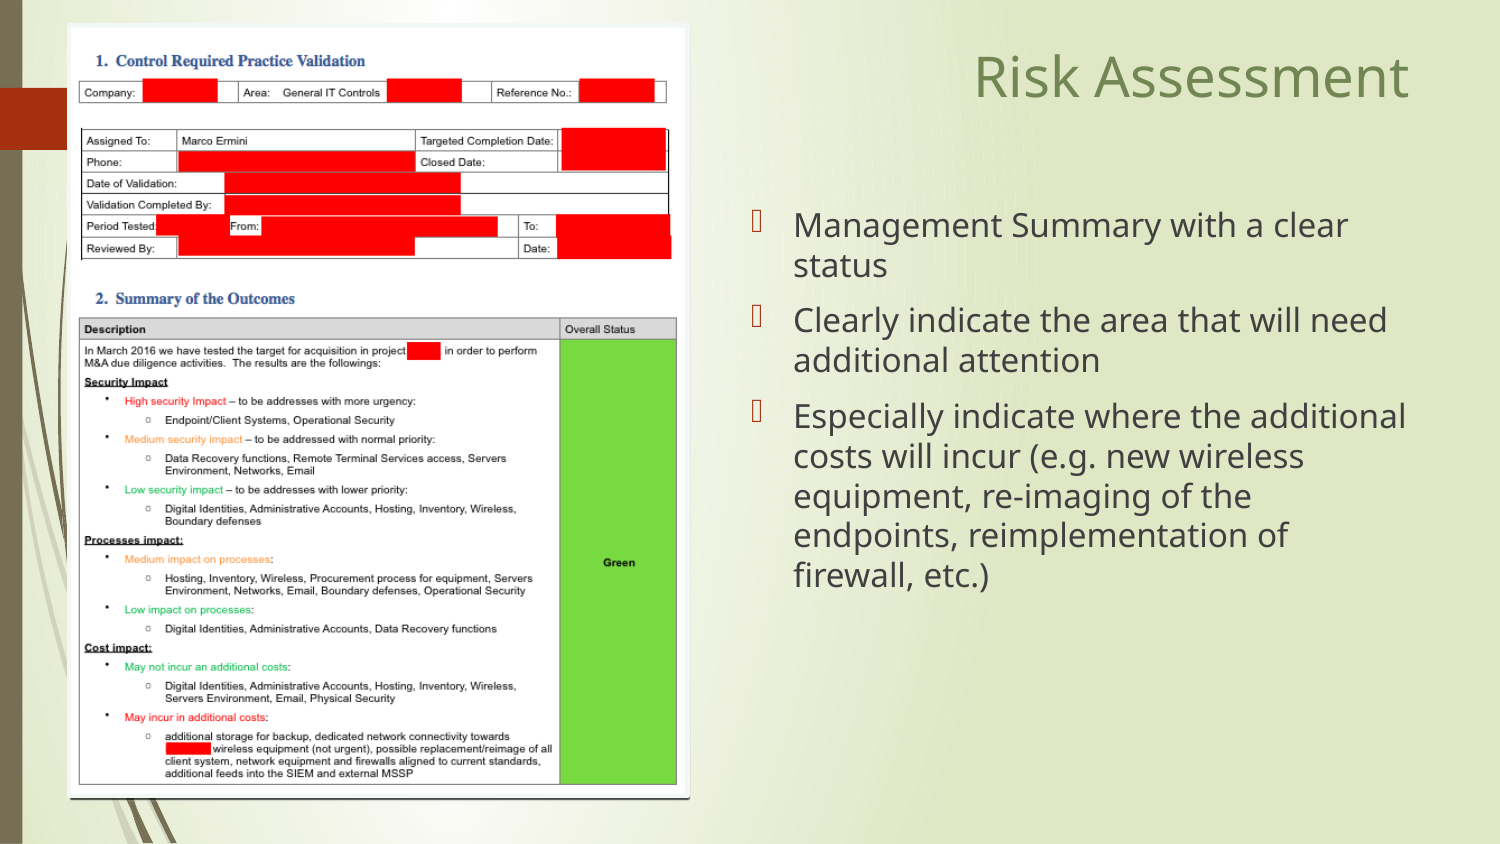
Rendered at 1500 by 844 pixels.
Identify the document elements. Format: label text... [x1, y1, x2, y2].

picture [71, 27, 686, 794]
list Management Summary with a clear status Clearly indicate the area that will need additional attention Especially indicate where the additional costs will incur (e.g. new wireless equipment, re-imaging of the endpoints, reimplementation of firewall, etc.) [736, 196, 1425, 754]
title Risk Assessment [720, 33, 1425, 175]
